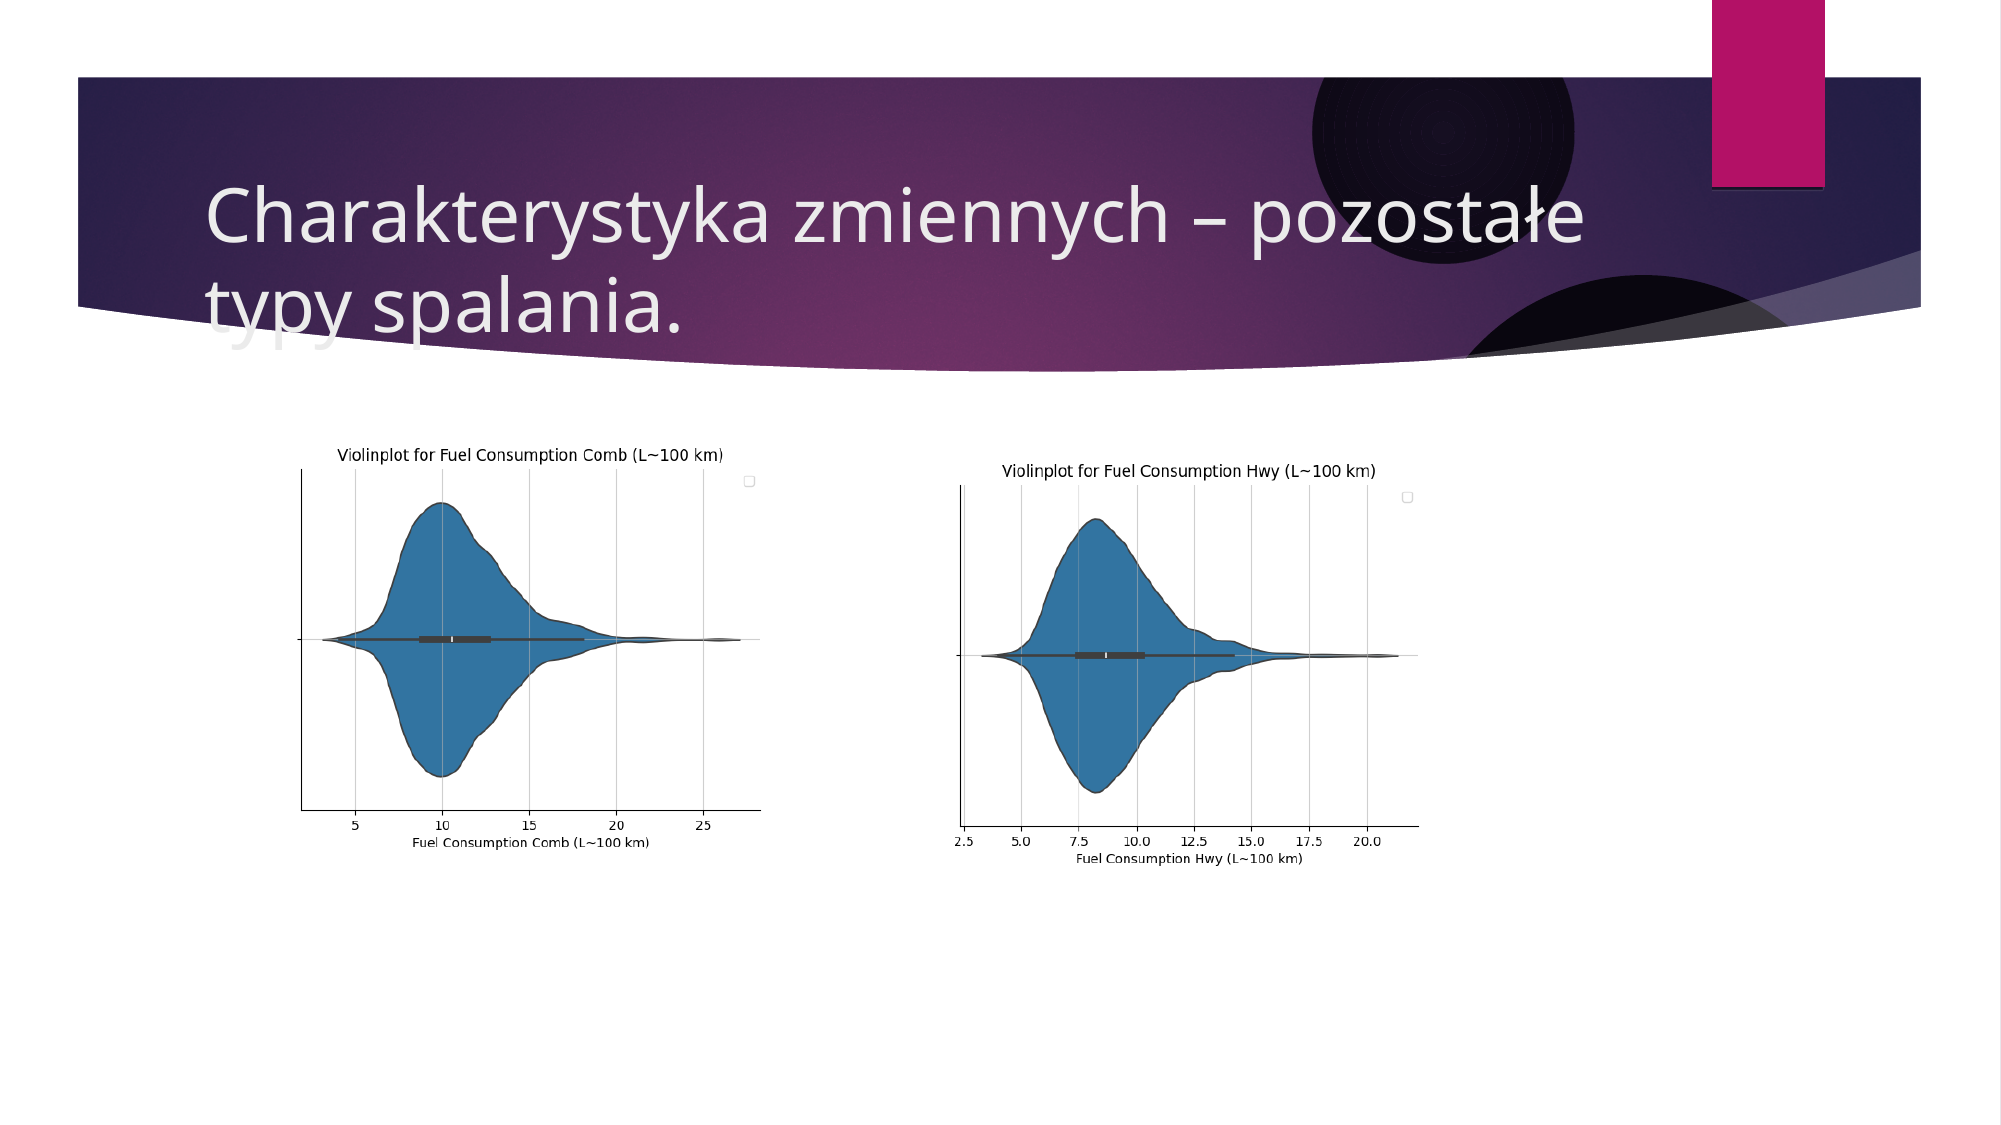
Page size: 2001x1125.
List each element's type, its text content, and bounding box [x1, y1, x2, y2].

title Charakterystyka zmiennych – pozostałe typy spalania. [189, 159, 1627, 276]
picture [227, 415, 819, 859]
picture [886, 431, 1477, 875]
